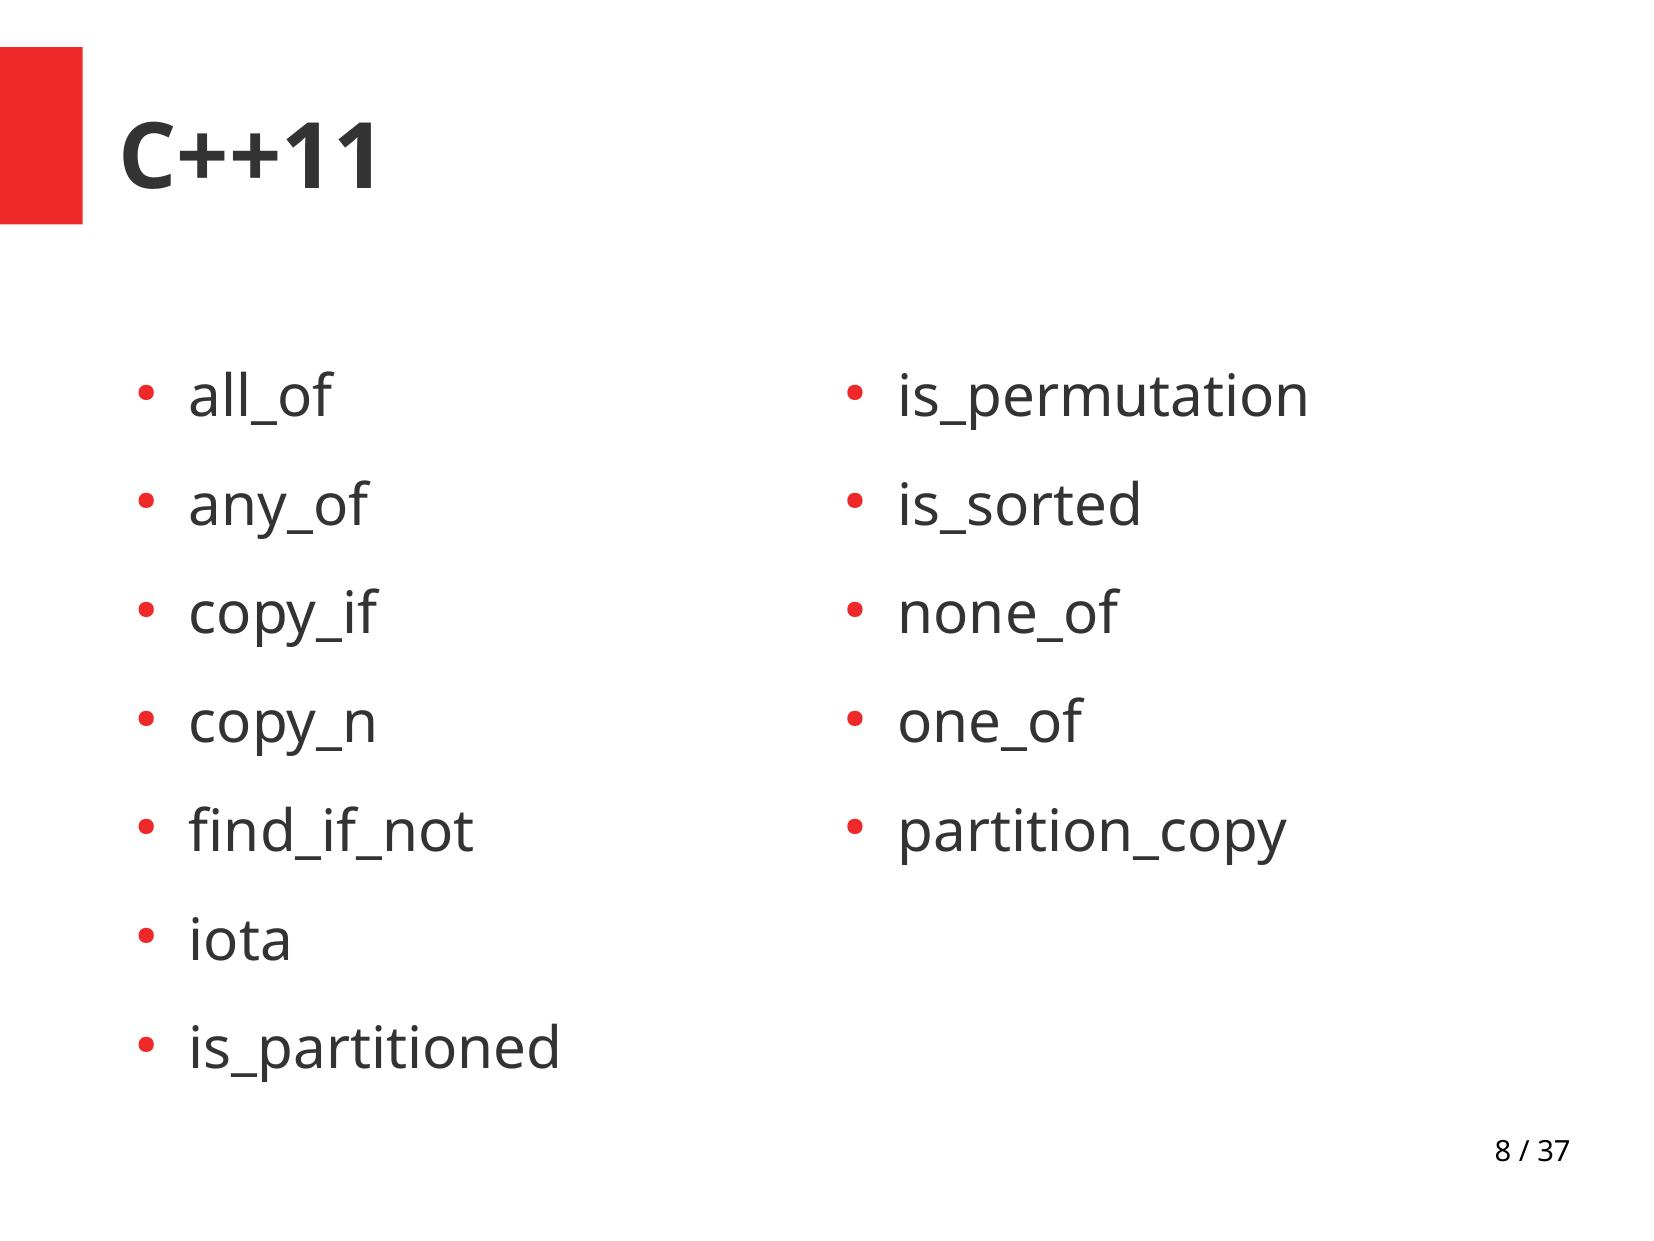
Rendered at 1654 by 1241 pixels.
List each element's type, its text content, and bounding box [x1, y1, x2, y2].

list all_of any_of copy_if copy_n find_if_not iota is_partitioned [118, 354, 768, 1087]
list is_permutation is_sorted none_of one_of partition_copy [826, 354, 1477, 1087]
title C++11 [118, 49, 1571, 257]
